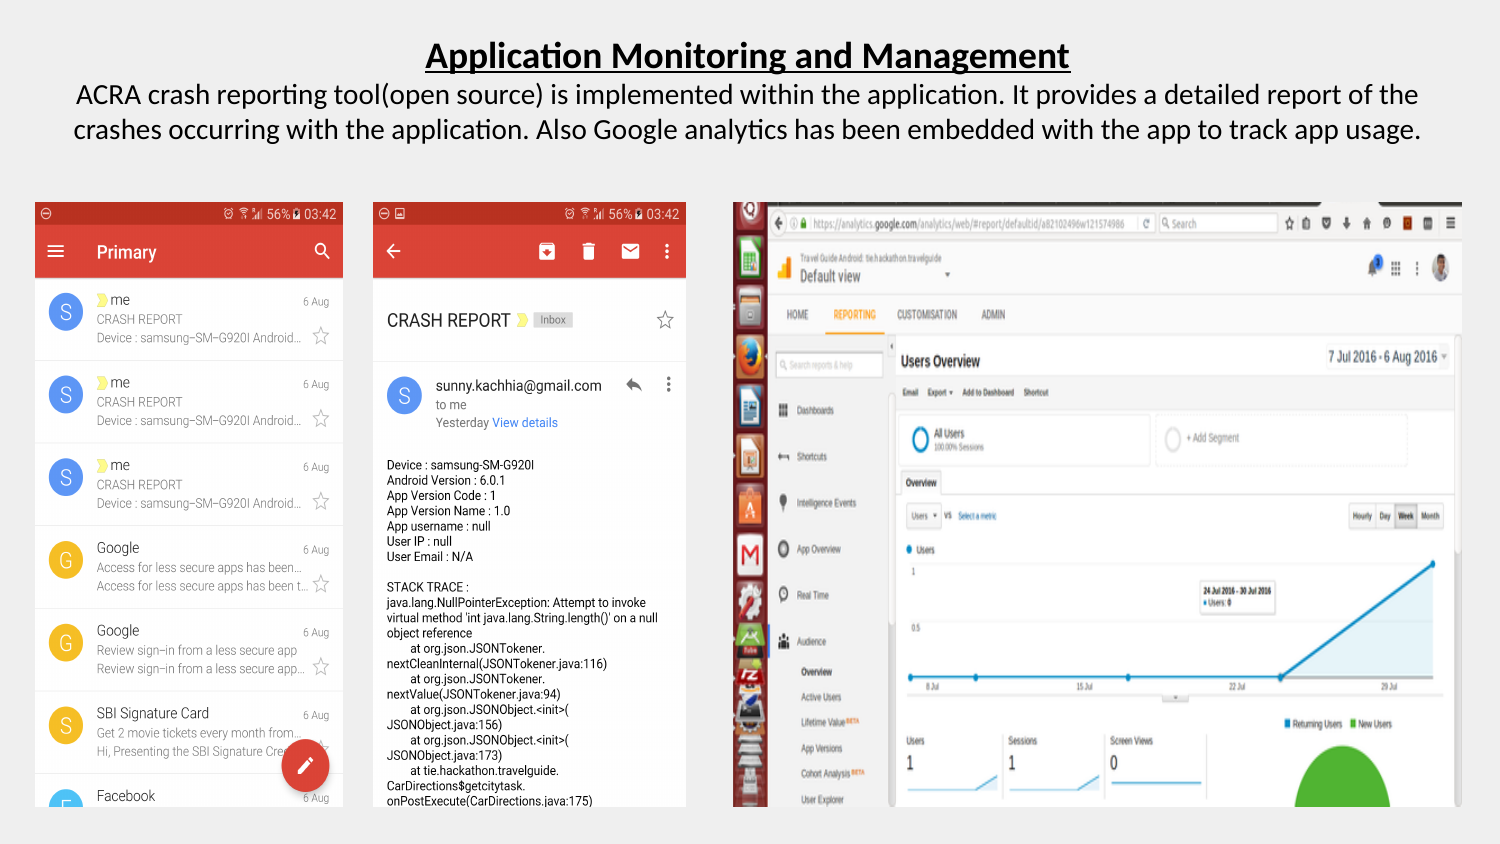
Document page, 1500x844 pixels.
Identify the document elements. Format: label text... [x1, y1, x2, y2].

picture [373, 202, 686, 807]
text_box Application Monitoring and Management ACRA crash reporting tool(open source) is implemented within the application. It provides a detailed report of the crashes occurring with the application. Also Google analytics has been embedded with the app to track app usage. [35, 15, 1462, 126]
picture [732, 202, 1462, 807]
picture [35, 202, 343, 807]
